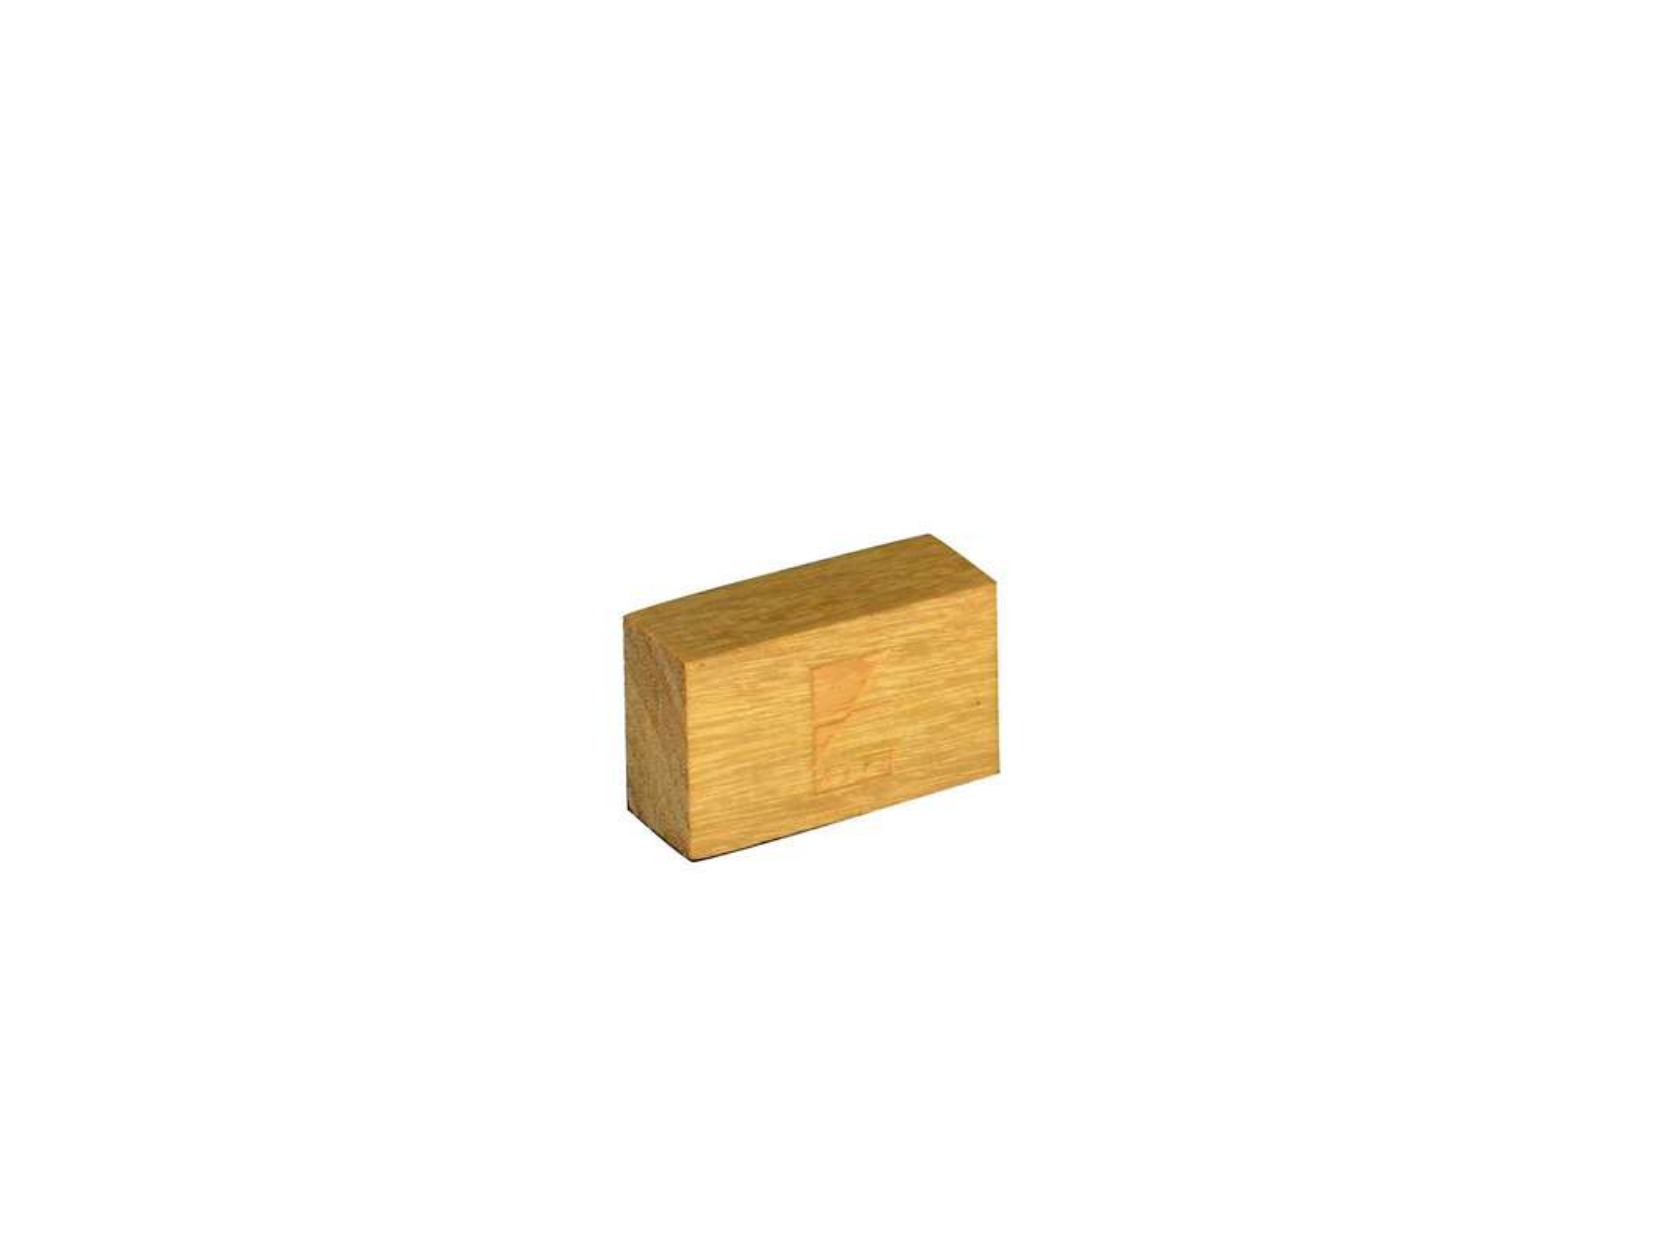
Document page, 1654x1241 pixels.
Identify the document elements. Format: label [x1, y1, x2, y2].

picture [581, 510, 1051, 901]
